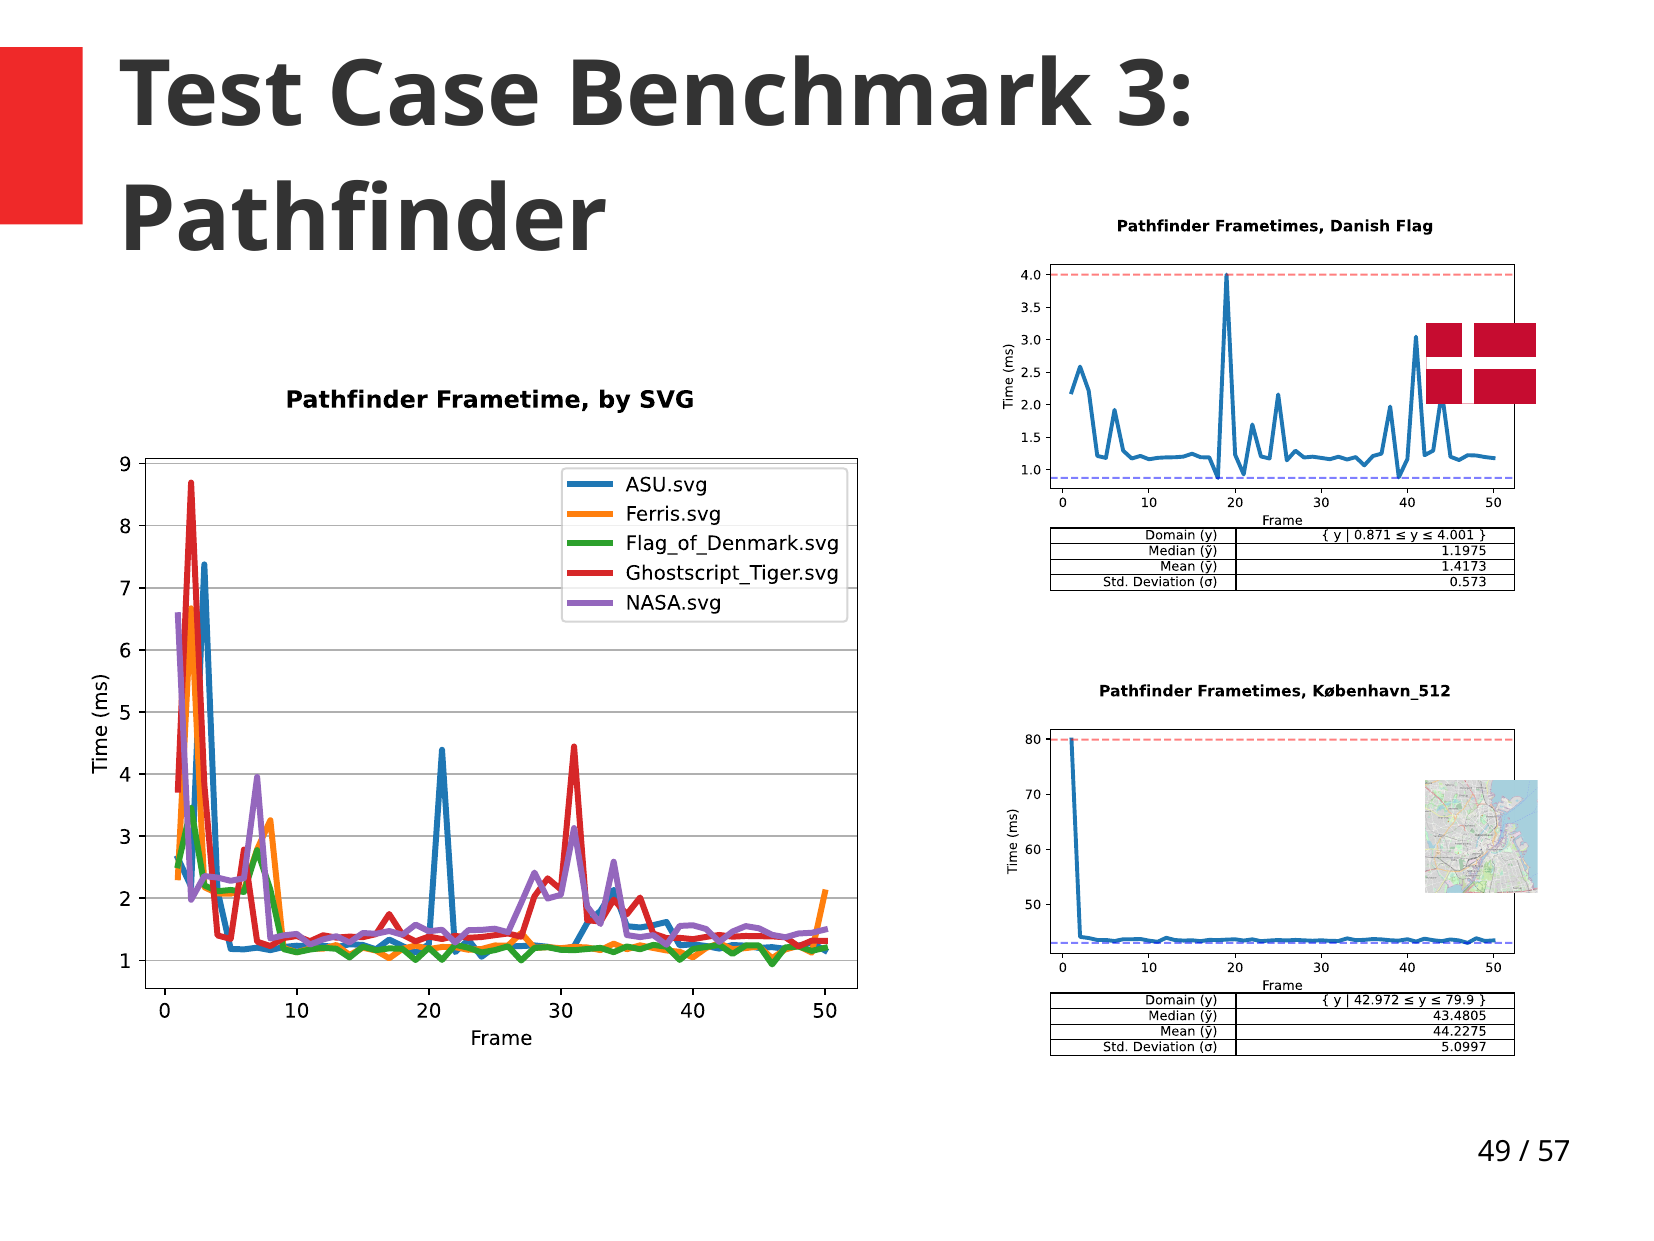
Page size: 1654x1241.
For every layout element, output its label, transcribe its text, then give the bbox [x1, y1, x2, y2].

picture [975, 210, 1576, 661]
picture [30, 375, 950, 1066]
picture [975, 675, 1576, 1126]
title Test Case Benchmark 3: Pathfinder [118, 27, 1571, 278]
